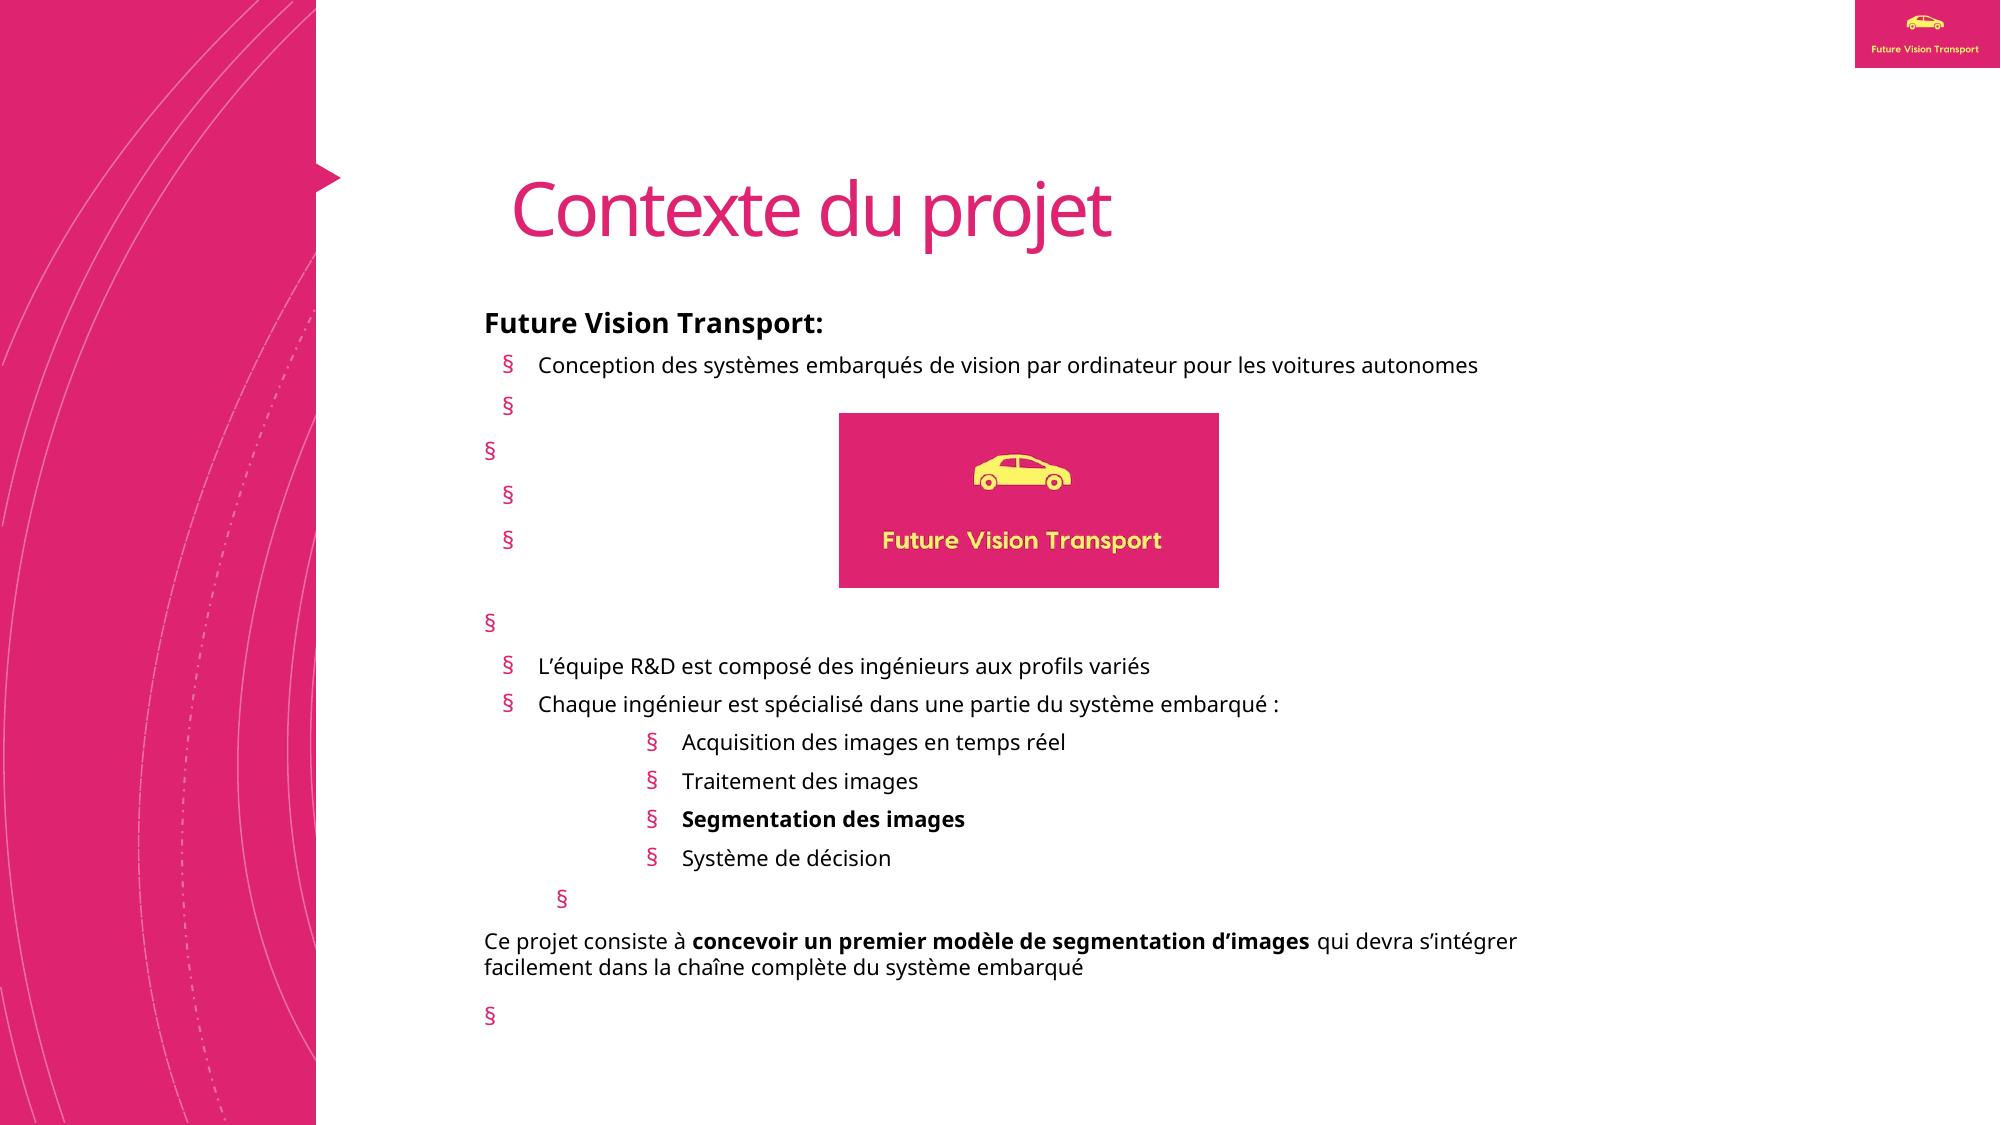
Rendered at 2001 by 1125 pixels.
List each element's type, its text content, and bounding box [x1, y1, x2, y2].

text_box [0, 0, 2000, 1125]
list Future Vision Transport: Conception des systèmes embarqués de vision par ordinateur pour les voitures autonomes L’équipe R&D est composé des ingénieurs aux profils variés Chaque ingénieur est spécialisé dans une partie du système embarqué : Acquisition des images en temps réel Traitement des images Segmentation des images Système de décision Ce projet consiste à concevoir un premier modèle de segmentation d’images qui devra s’intégrer facilement dans la chaîne complète du système embarqué [469, 298, 1590, 993]
picture [1855, 0, 2000, 68]
picture [839, 413, 1219, 588]
title Contexte du projet [472, 138, 1495, 298]
